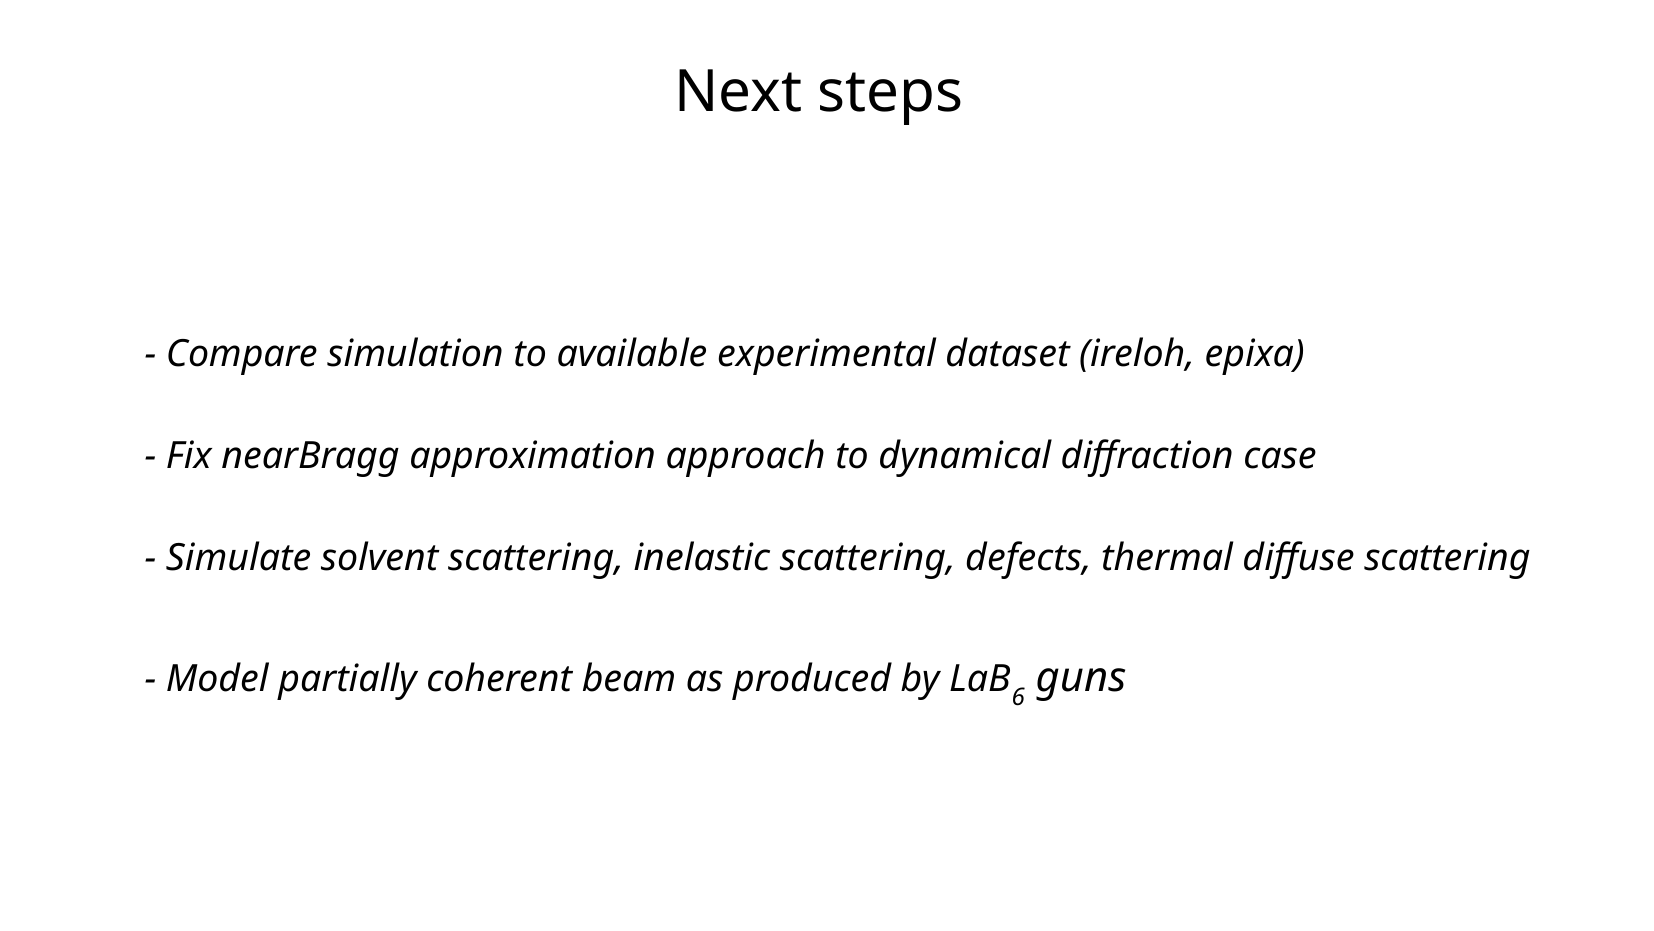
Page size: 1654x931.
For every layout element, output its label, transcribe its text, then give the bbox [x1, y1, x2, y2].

title - Compare simulation to available experimental dataset (ireloh, epixa) - Fix nearBragg approximation approach to dynamical diffraction case - Simulate solvent scattering, inelastic scattering, defects, thermal diffuse scattering - Model partially coherent beam as produced by LaB6 guns [144, 225, 1565, 763]
title Next steps [0, 24, 1654, 154]
